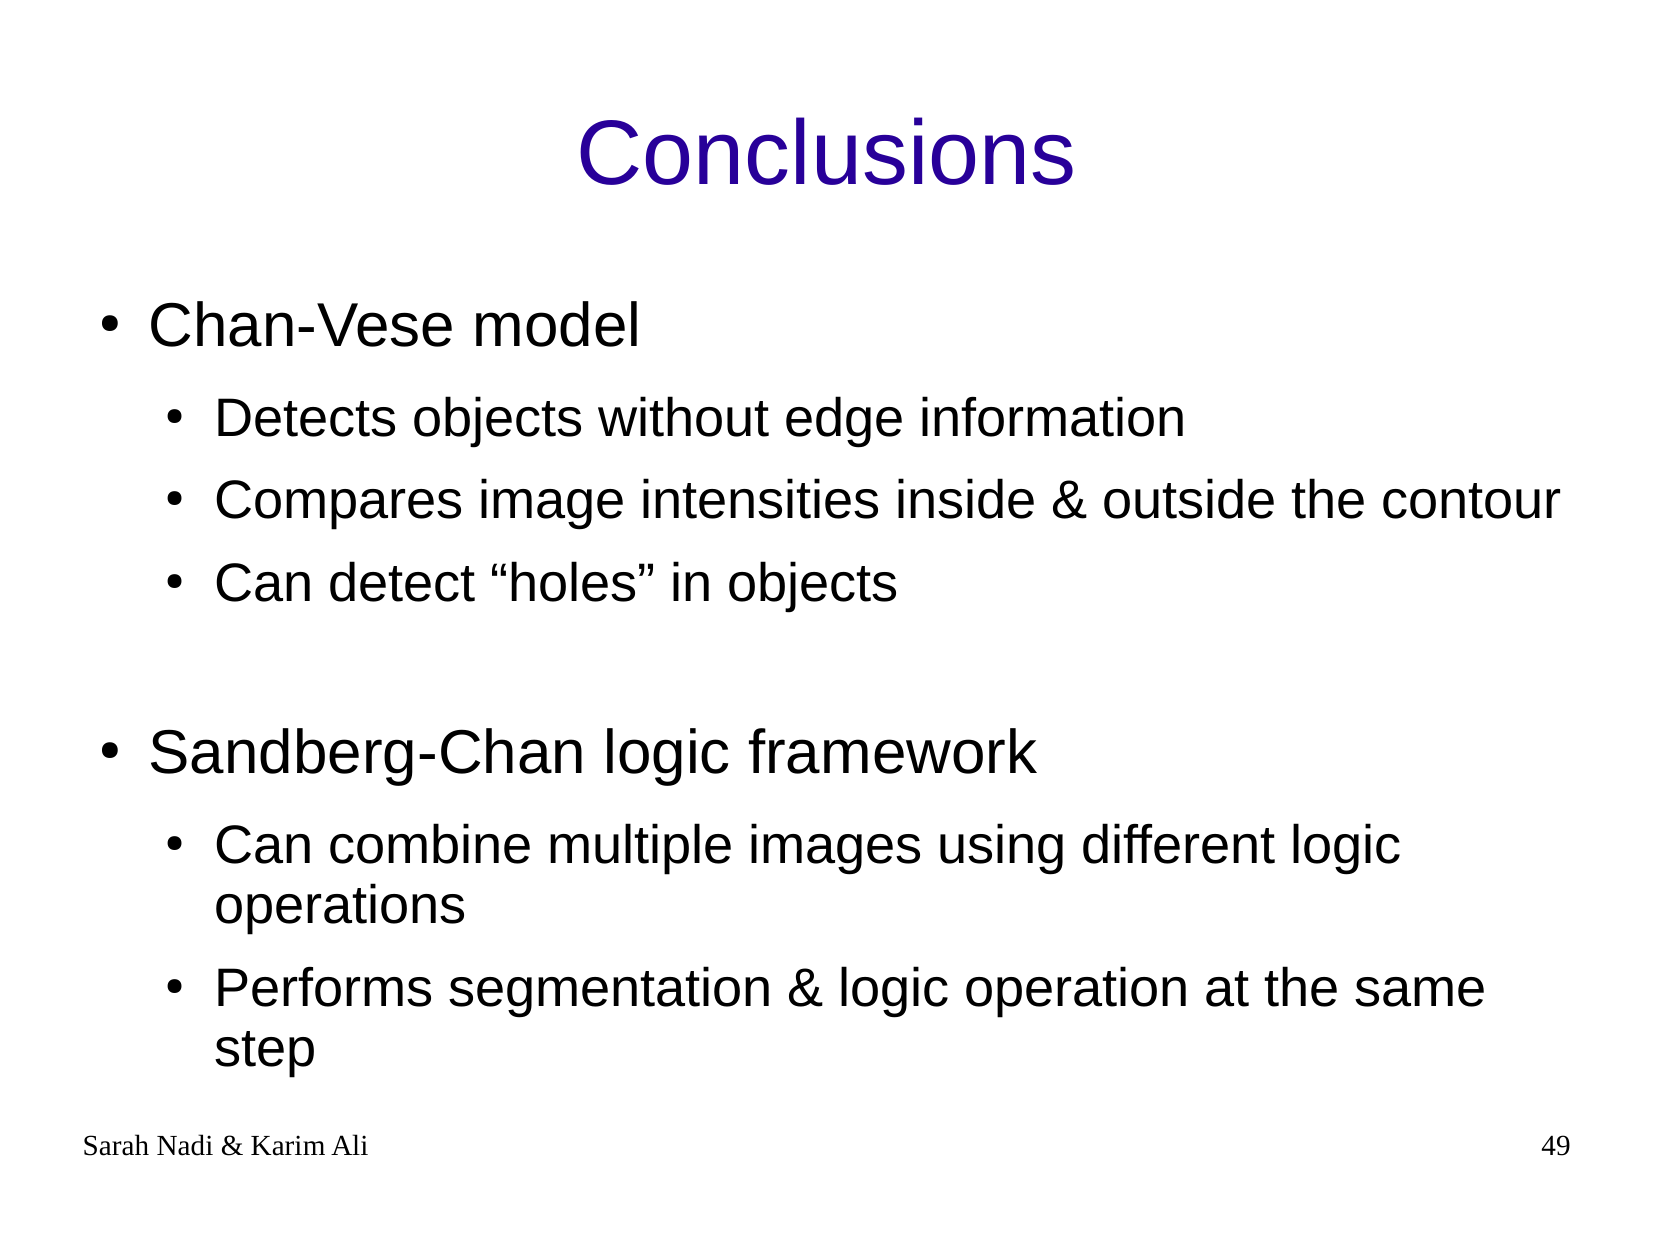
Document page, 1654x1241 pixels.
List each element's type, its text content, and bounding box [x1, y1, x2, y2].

title Conclusions [82, 56, 1571, 250]
list Chan-Vese model Detects objects without edge information Compares image intensities inside & outside the contour Can detect “holes” in objects Sandberg-Chan logic framework Can combine multiple images using different logic operations Performs segmentation & logic operation at the same step [82, 290, 1571, 1109]
